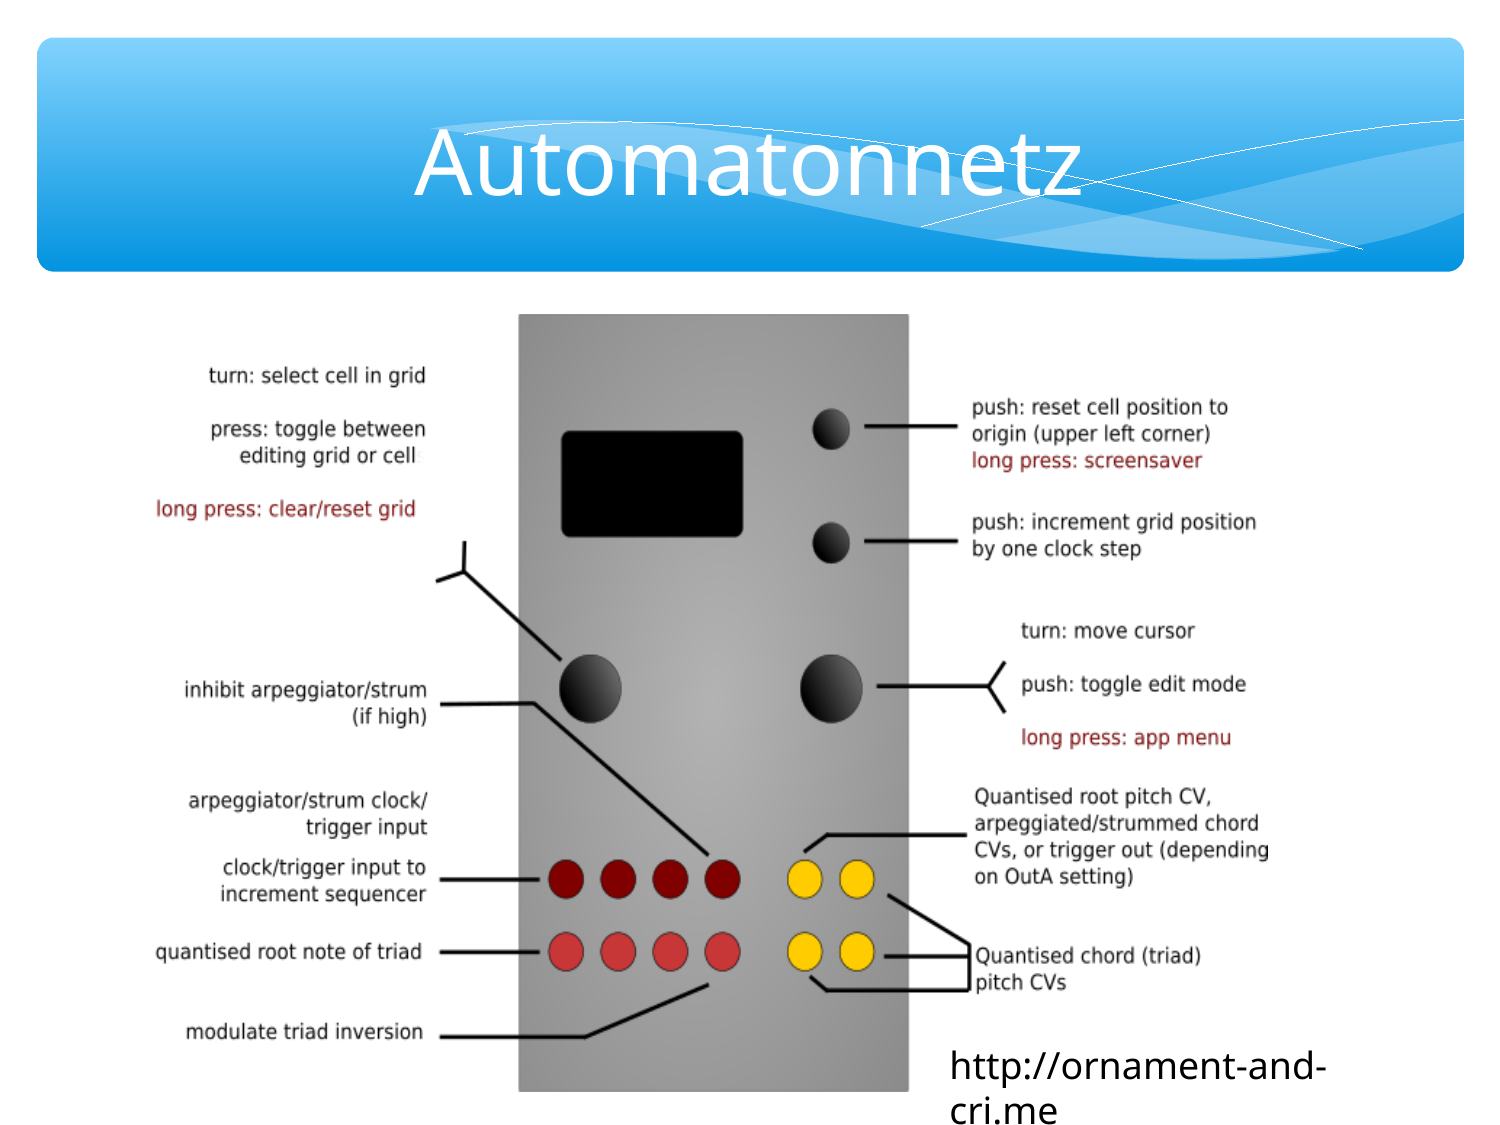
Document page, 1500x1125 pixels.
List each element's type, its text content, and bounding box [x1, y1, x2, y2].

title Automatonnetz [75, 40, 1426, 276]
picture [150, 314, 1268, 1092]
text_box http://ornament-and-cri.me [934, 1035, 1396, 1095]
